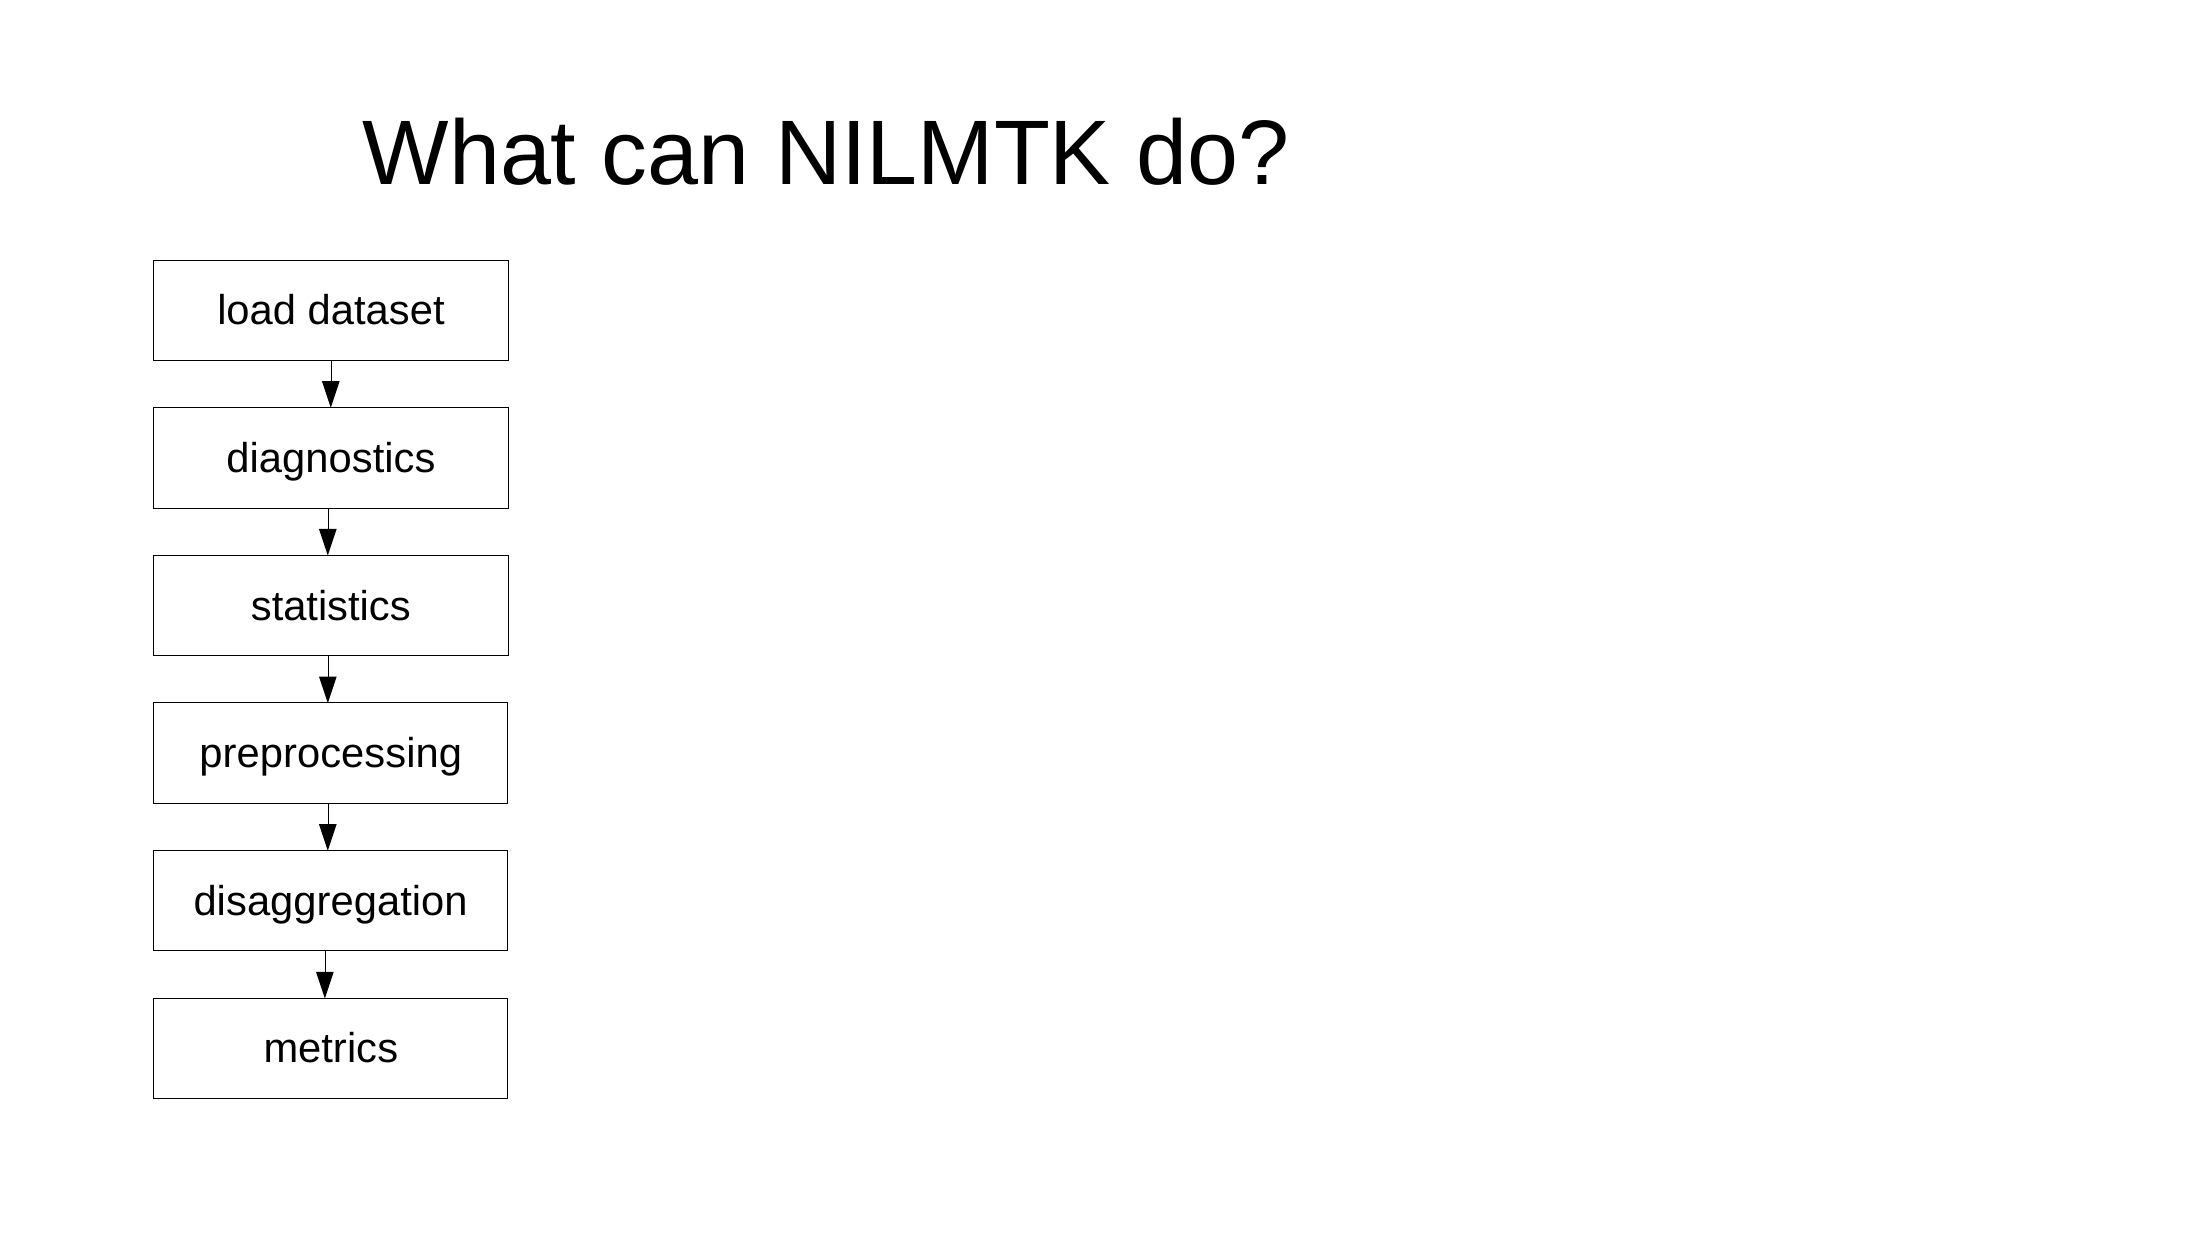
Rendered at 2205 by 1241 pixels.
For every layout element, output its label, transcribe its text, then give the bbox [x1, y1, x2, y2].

text_box disaggregation [153, 850, 508, 951]
text_box metrics [153, 998, 508, 1099]
text_box diagnostics [153, 407, 509, 509]
text_box preprocessing [153, 702, 508, 804]
text_box load dataset [153, 260, 509, 361]
text_box statistics [153, 555, 509, 656]
title What can NILMTK do? [82, 49, 1571, 257]
